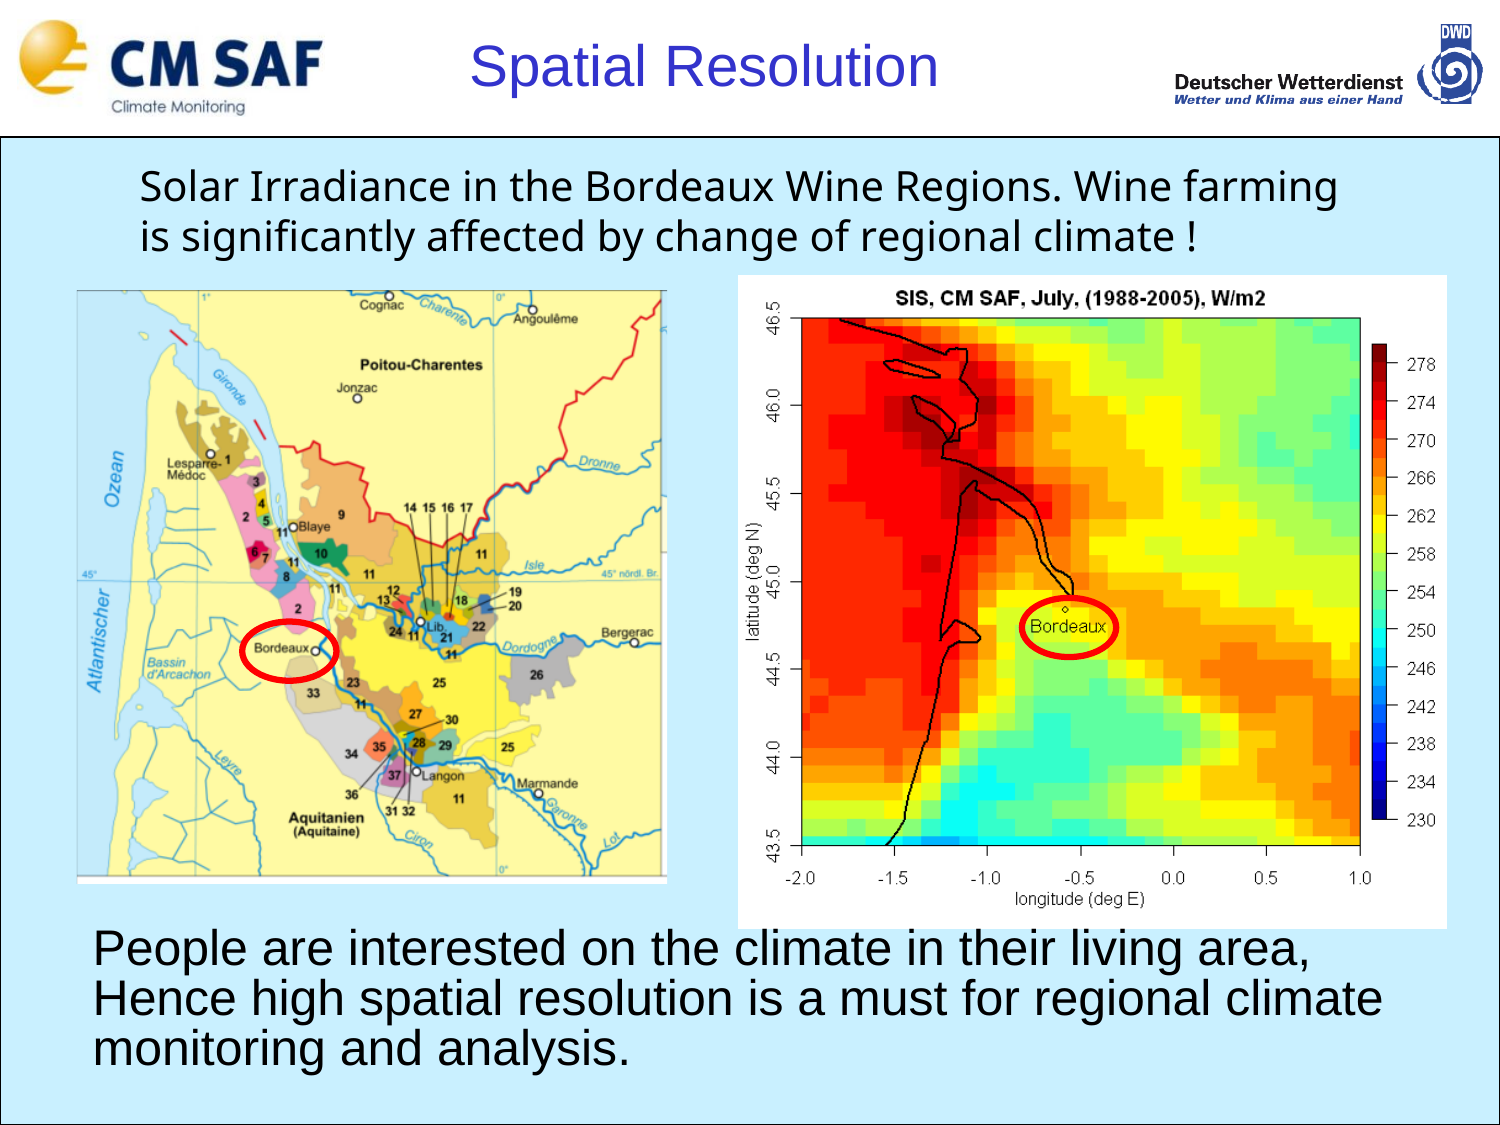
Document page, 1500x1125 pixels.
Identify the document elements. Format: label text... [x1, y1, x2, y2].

picture [738, 275, 1447, 929]
text_box Solar Irradiance in the Bordeaux Wine Regions. Wine farming is significantly affected by change of regional climate ! [124, 152, 1355, 268]
picture [76, 290, 668, 884]
text_box People are interested on the climate in their living area, Hence high spatial resolution is a must for regional climate monitoring and analysis. [77, 916, 1400, 1084]
text_box Spatial Resolution [455, 20, 956, 107]
picture [1175, 24, 1483, 104]
picture [17, 19, 325, 117]
